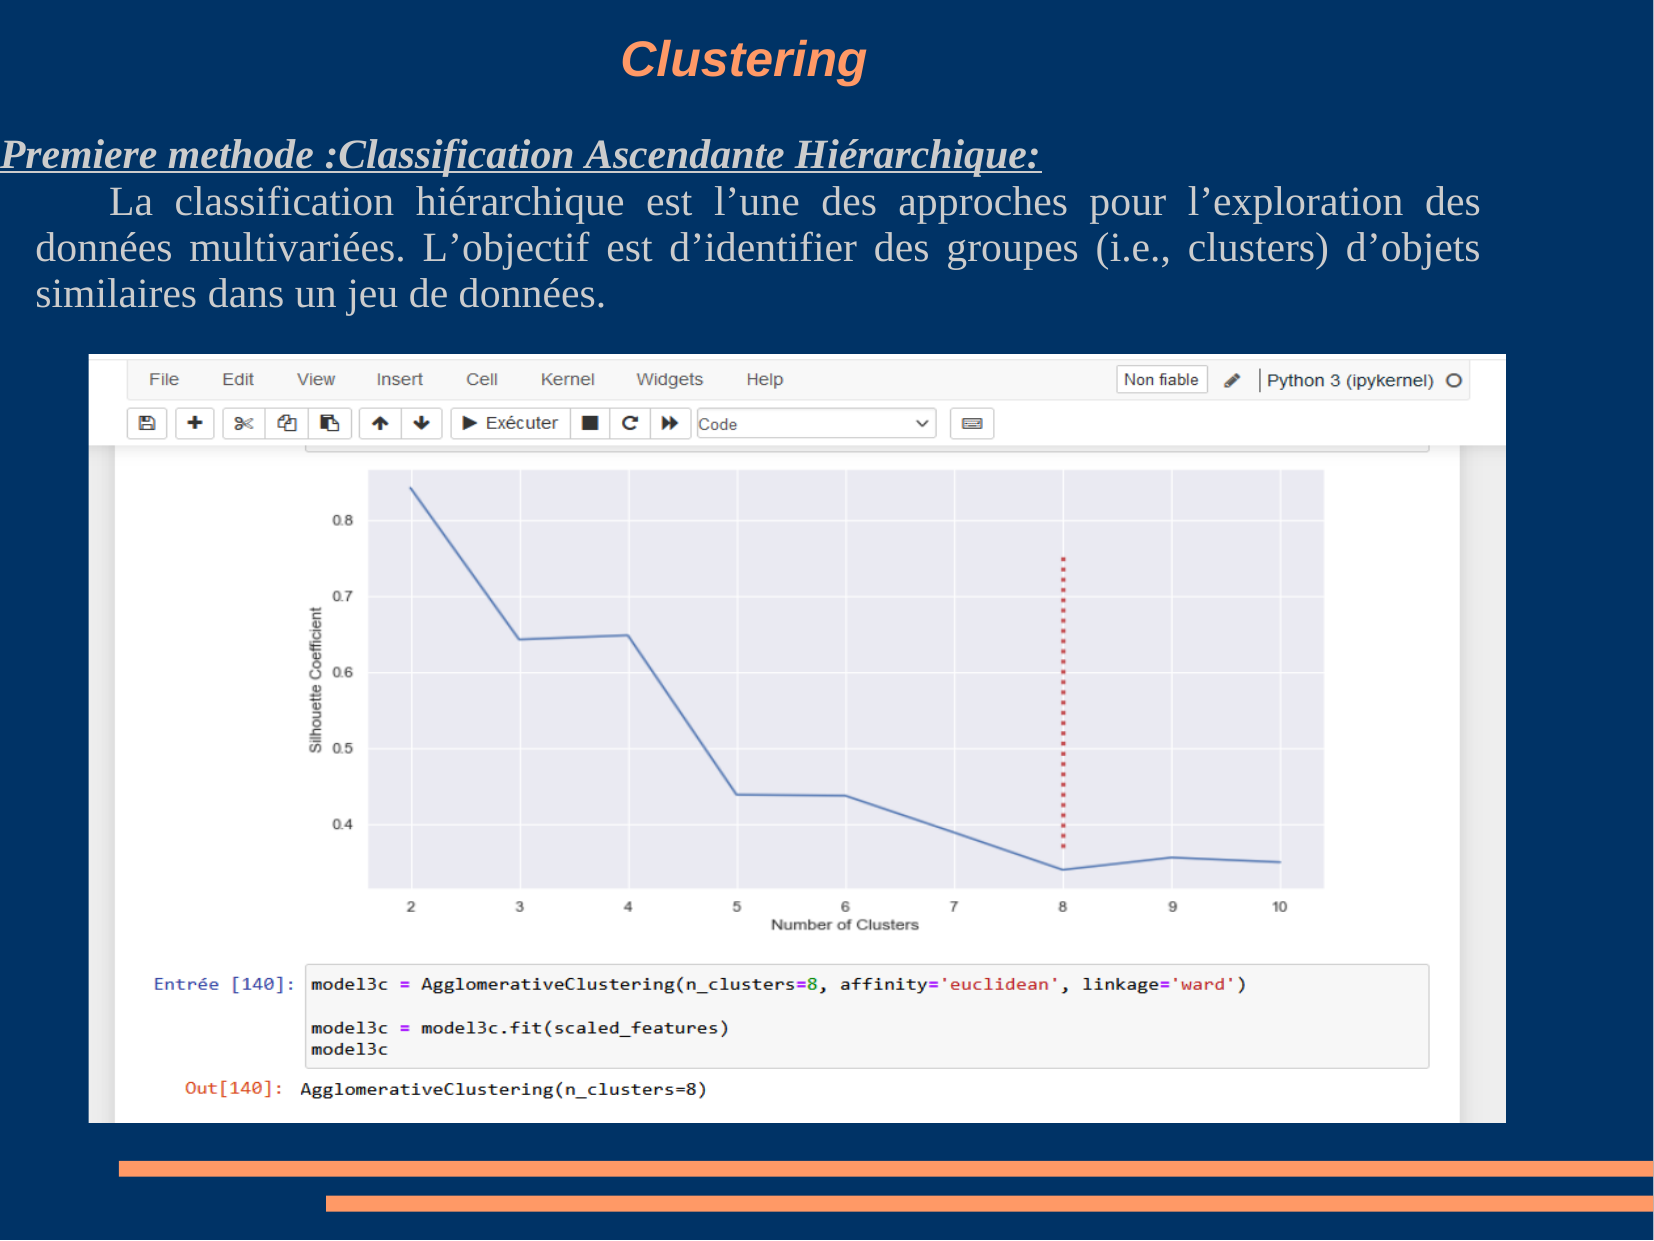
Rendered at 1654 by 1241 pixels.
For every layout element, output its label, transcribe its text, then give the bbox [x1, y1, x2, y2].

title Clustering [0, 0, 1489, 119]
picture [88, 354, 1506, 1123]
subtitle Premiere methode :Classification Ascendante Hiérarchique: La classification hiérarchique est l’une des approches pour l’exploration des données multivariées. L’objectif est d’identifier des groupes (i.e., clusters) d’objets similaires dans un jeu de données. [0, 118, 1483, 330]
